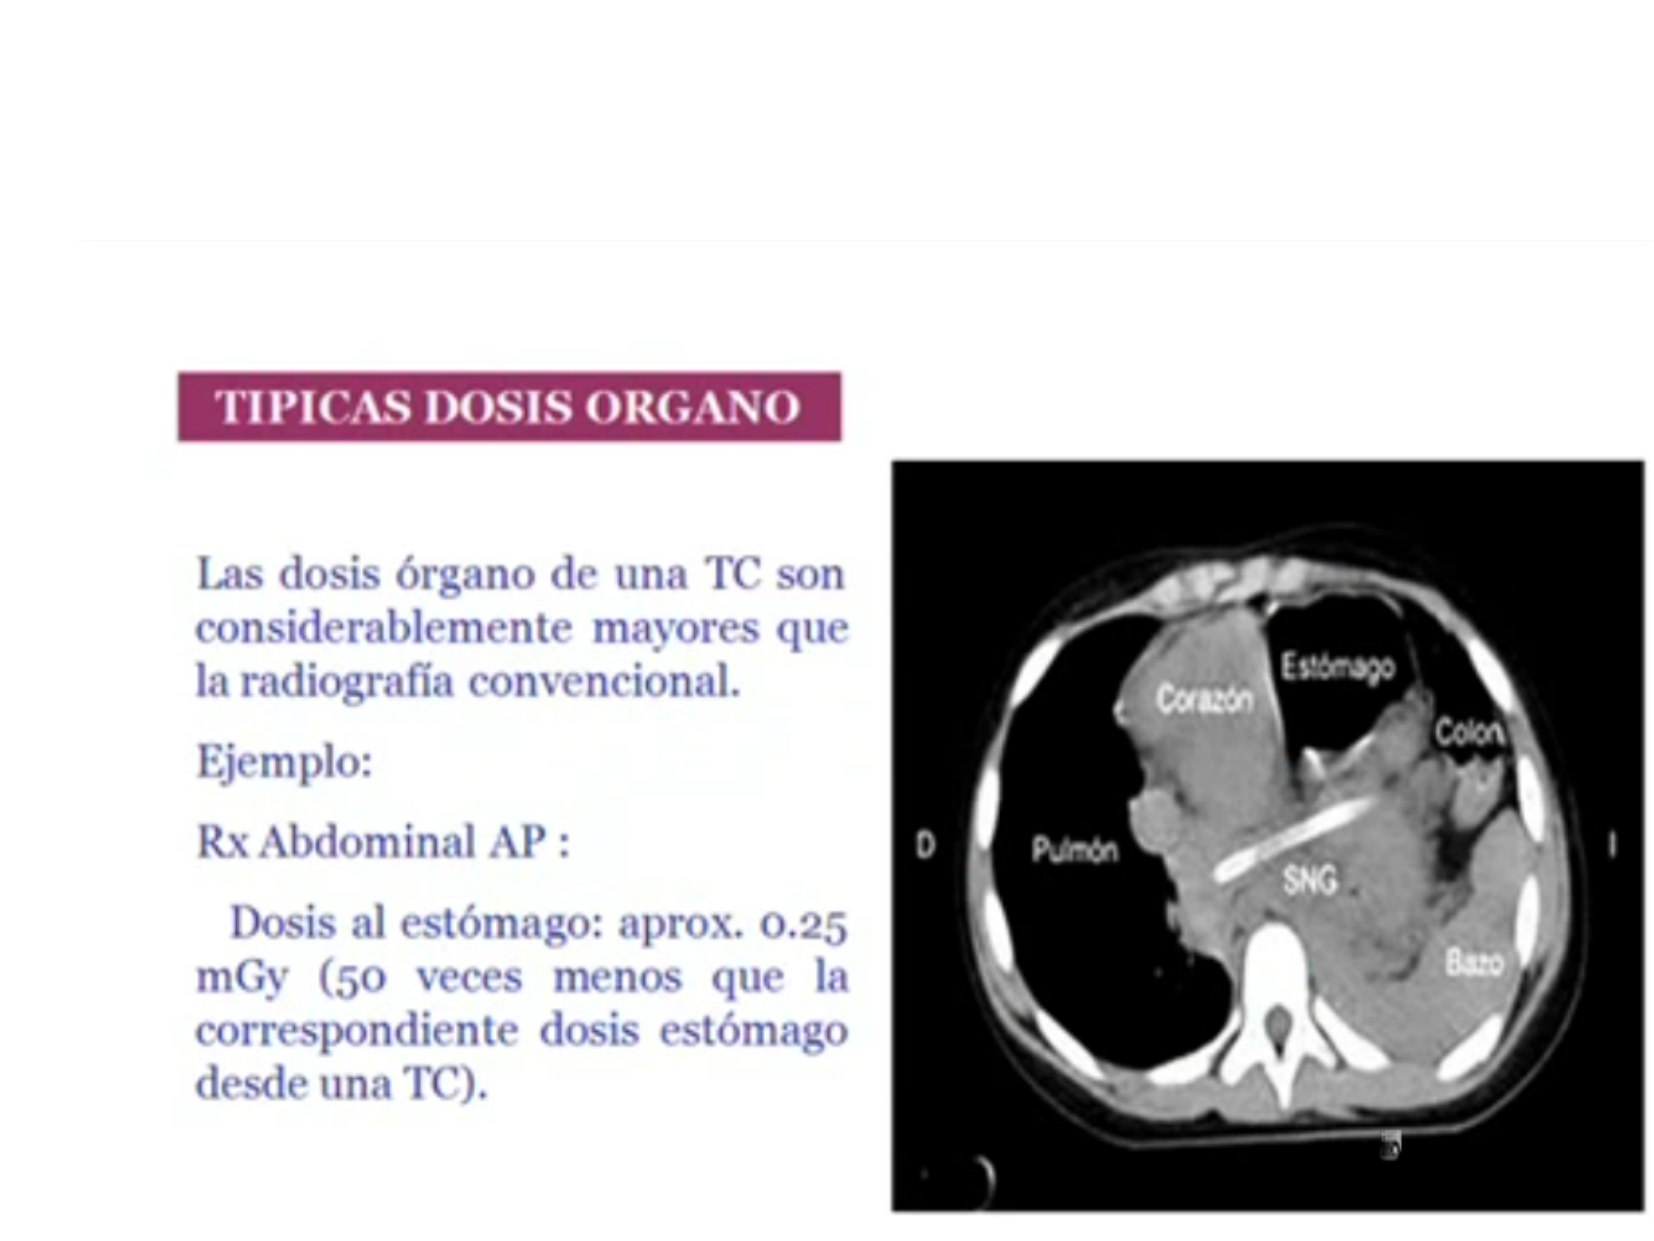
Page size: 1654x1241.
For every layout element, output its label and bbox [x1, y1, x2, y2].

picture [75, 240, 1654, 1236]
